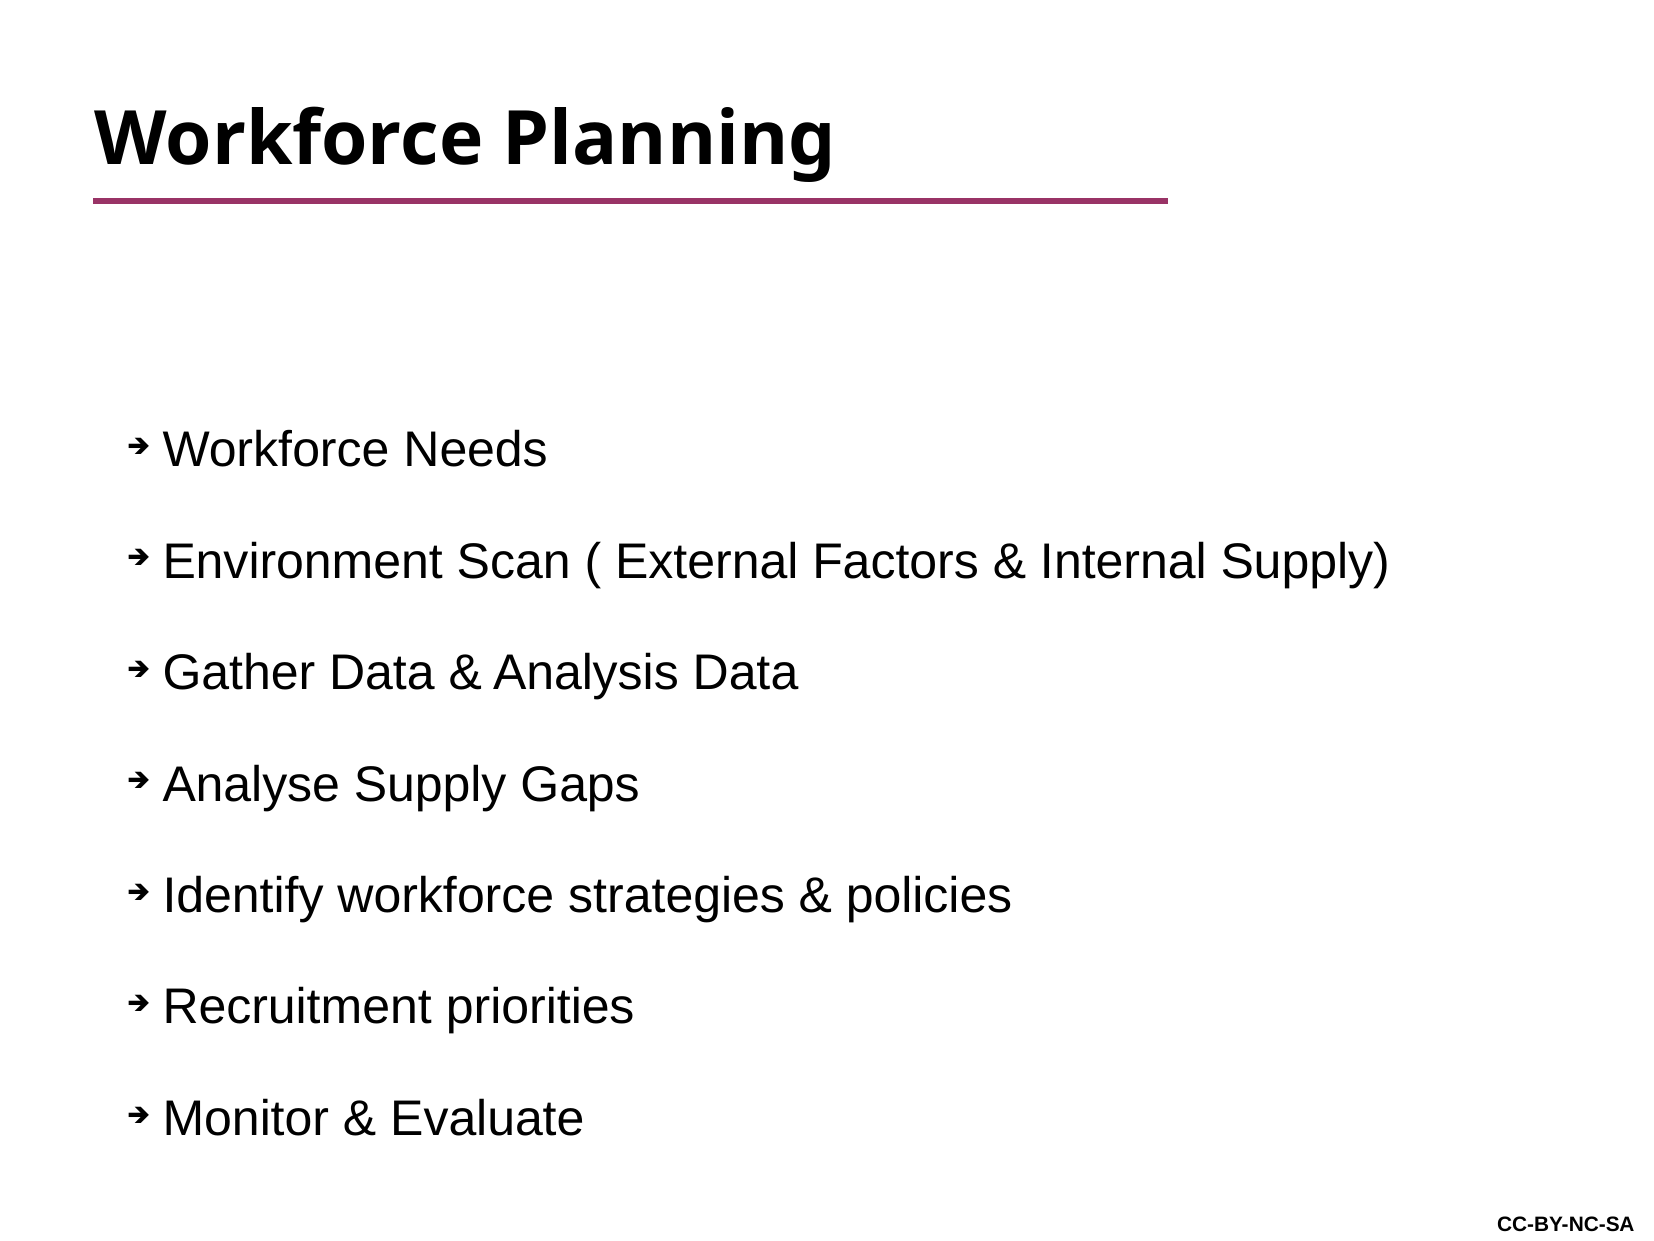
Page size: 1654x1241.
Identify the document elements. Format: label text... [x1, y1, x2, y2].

title Workforce Planning [94, 31, 1571, 239]
text_box CC-BY-NC-SA [1482, 1204, 1654, 1241]
text_box Workforce Needs Environment Scan ( External Factors & Internal Supply) Gather Data & Analysis Data Analyse Supply Gaps Identify workforce strategies & policies Recruitment priorities Monitor & Evaluate [112, 358, 1495, 1098]
